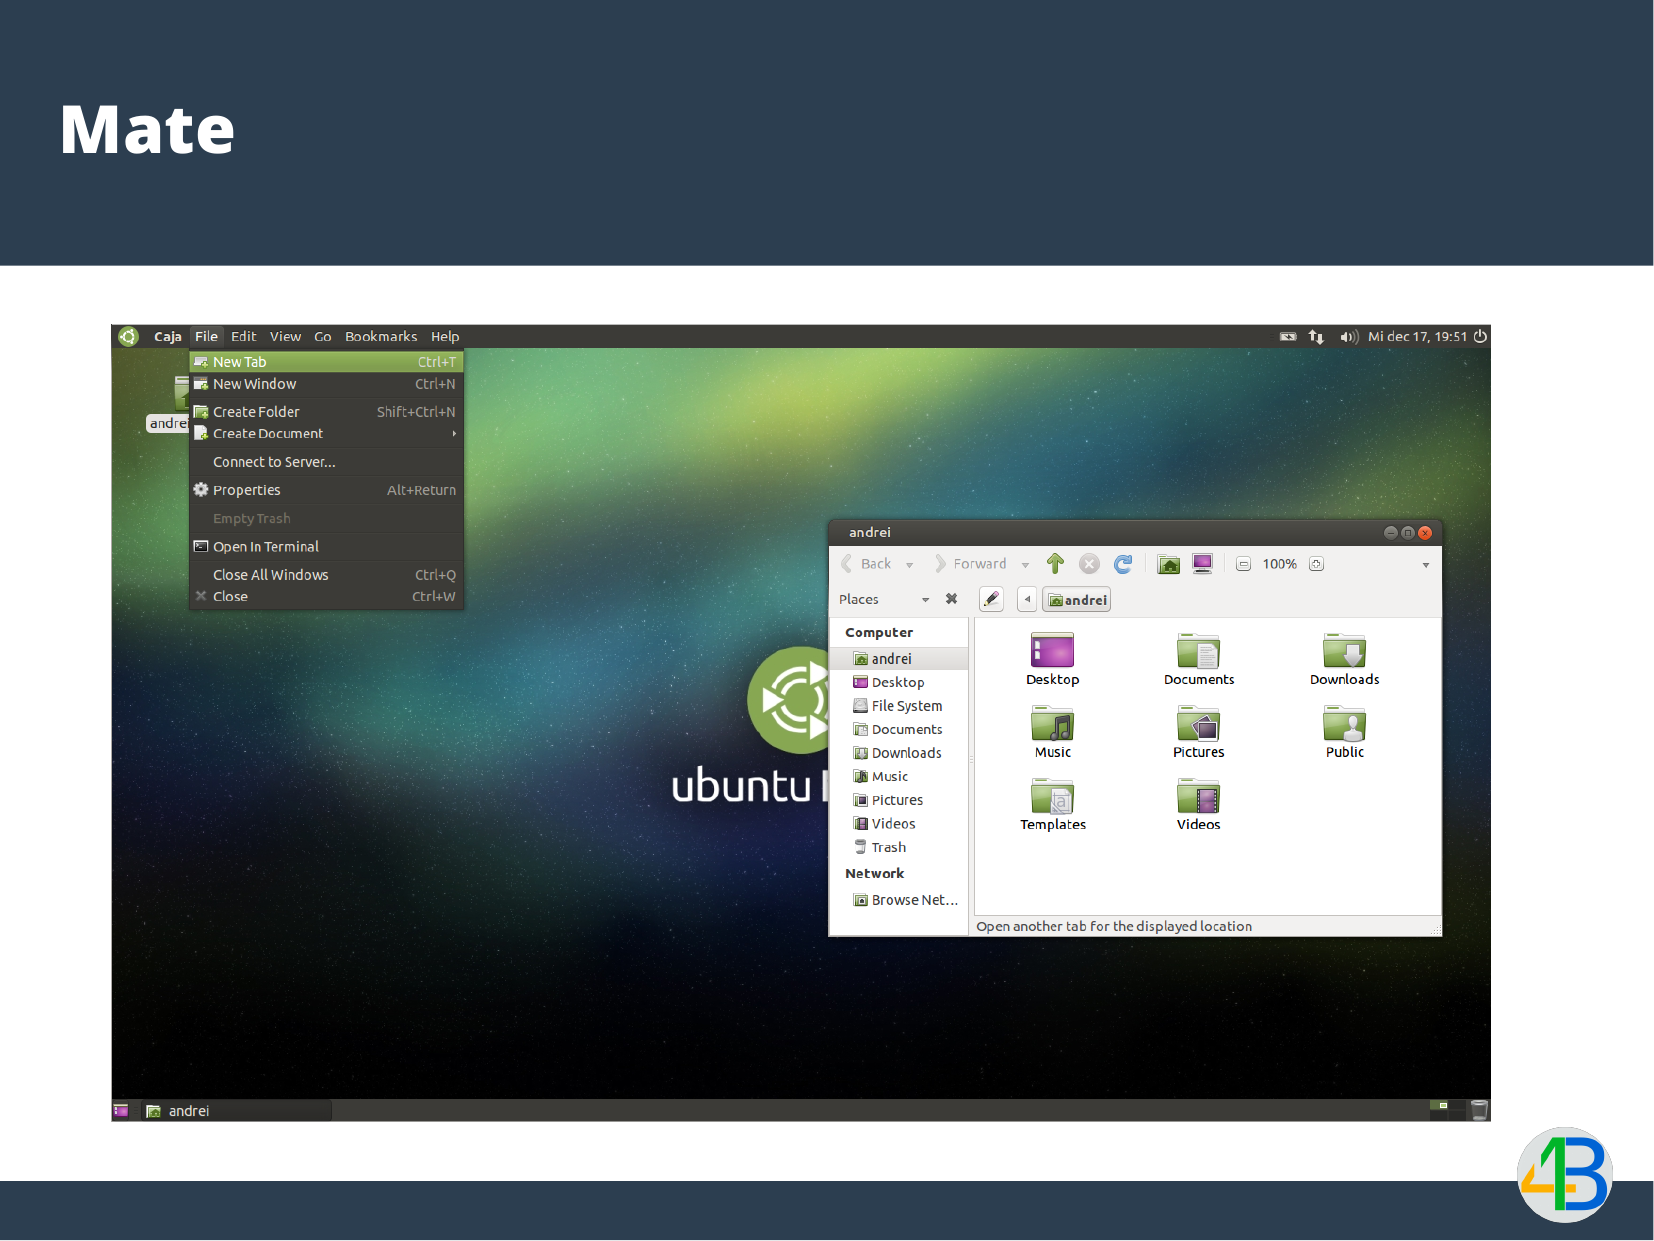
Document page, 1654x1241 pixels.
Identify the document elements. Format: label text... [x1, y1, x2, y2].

picture [1517, 1127, 1613, 1223]
picture [111, 324, 1491, 1123]
title Mate [59, 49, 1595, 207]
